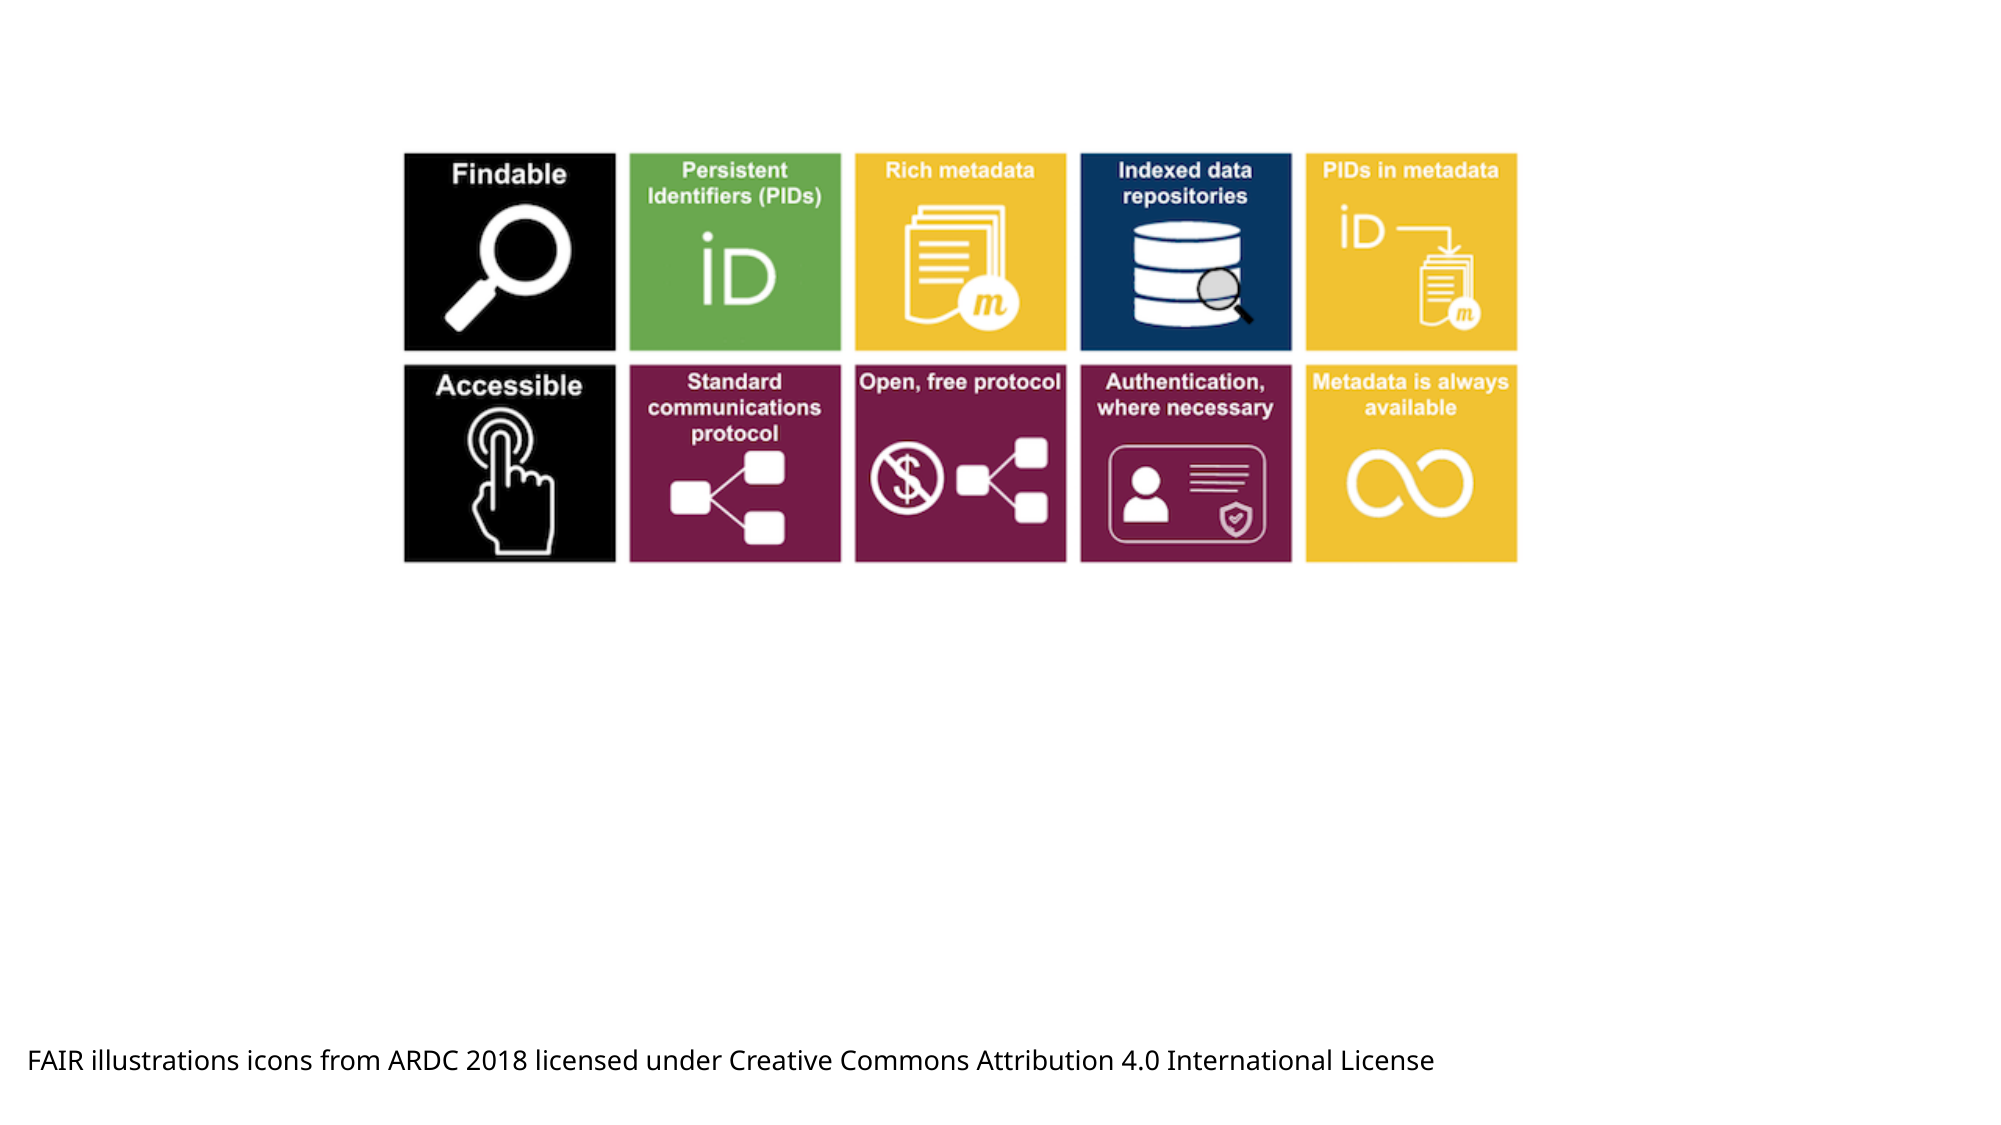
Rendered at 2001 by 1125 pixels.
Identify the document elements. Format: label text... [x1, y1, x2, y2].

picture [397, 146, 1524, 567]
text_box FAIR illustrations icons from ARDC 2018 licensed under Creative Commons Attribution 4.0 International License [12, 1028, 1548, 1125]
